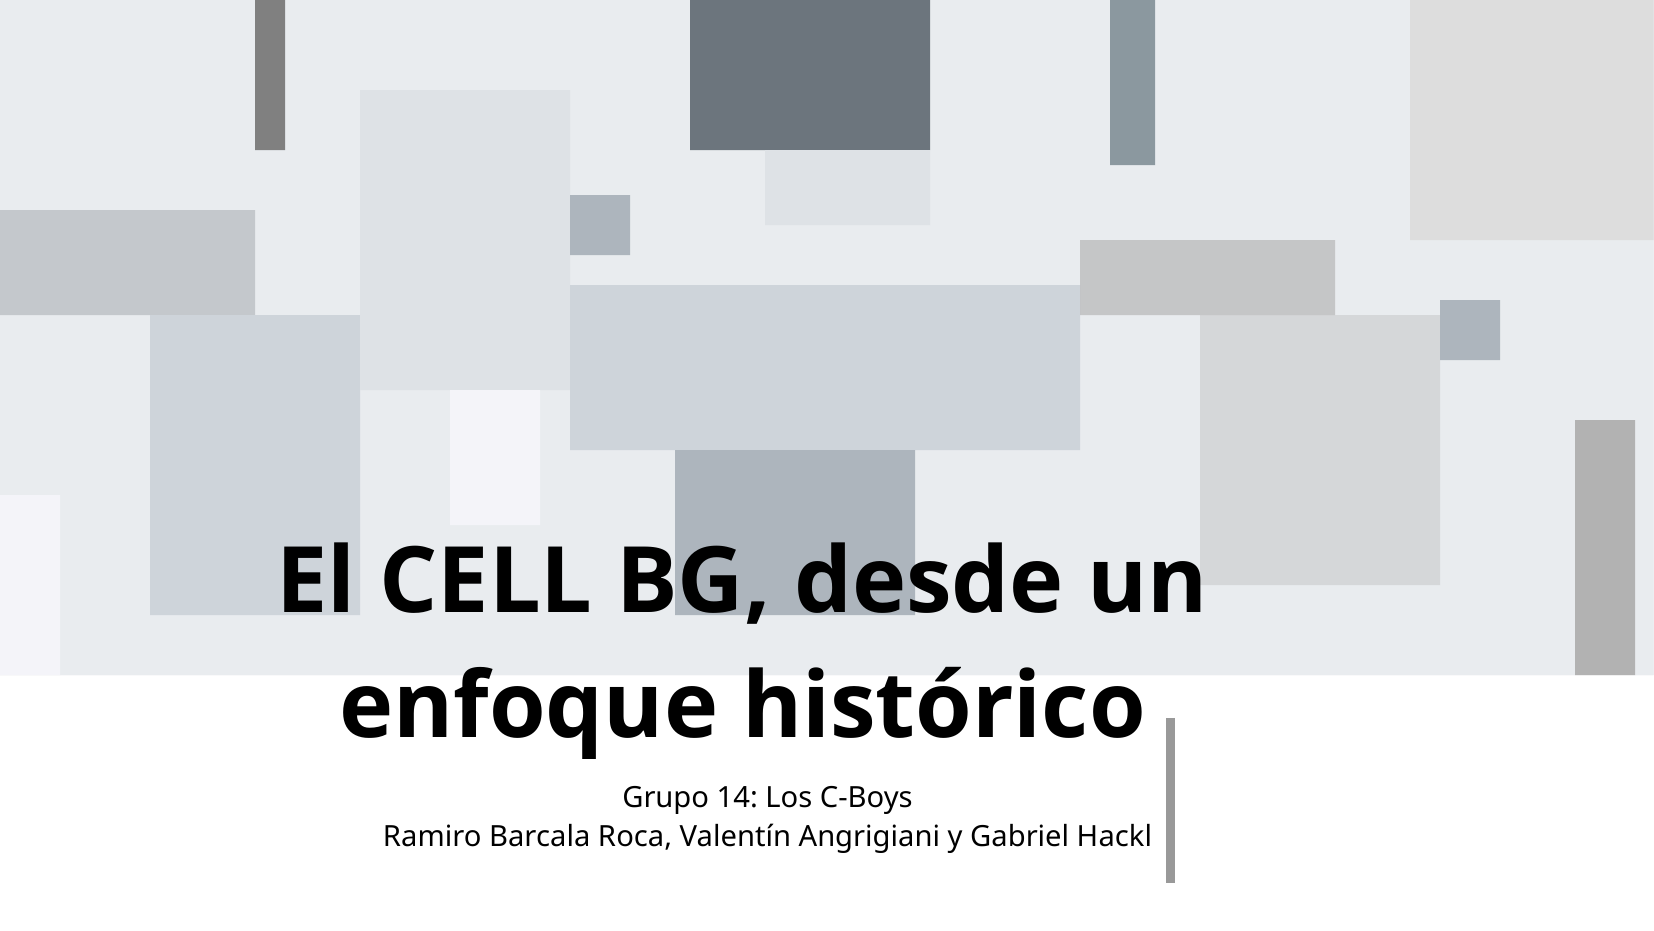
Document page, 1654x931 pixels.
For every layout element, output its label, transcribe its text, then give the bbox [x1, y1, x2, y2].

subtitle Grupo 14: Los C-Boys Ramiro Barcala Roca, Valentín Angrigiani y Gabriel Hackl [0, 738, 1536, 894]
title El CELL BG, desde un enfoque histórico [206, 451, 1279, 827]
